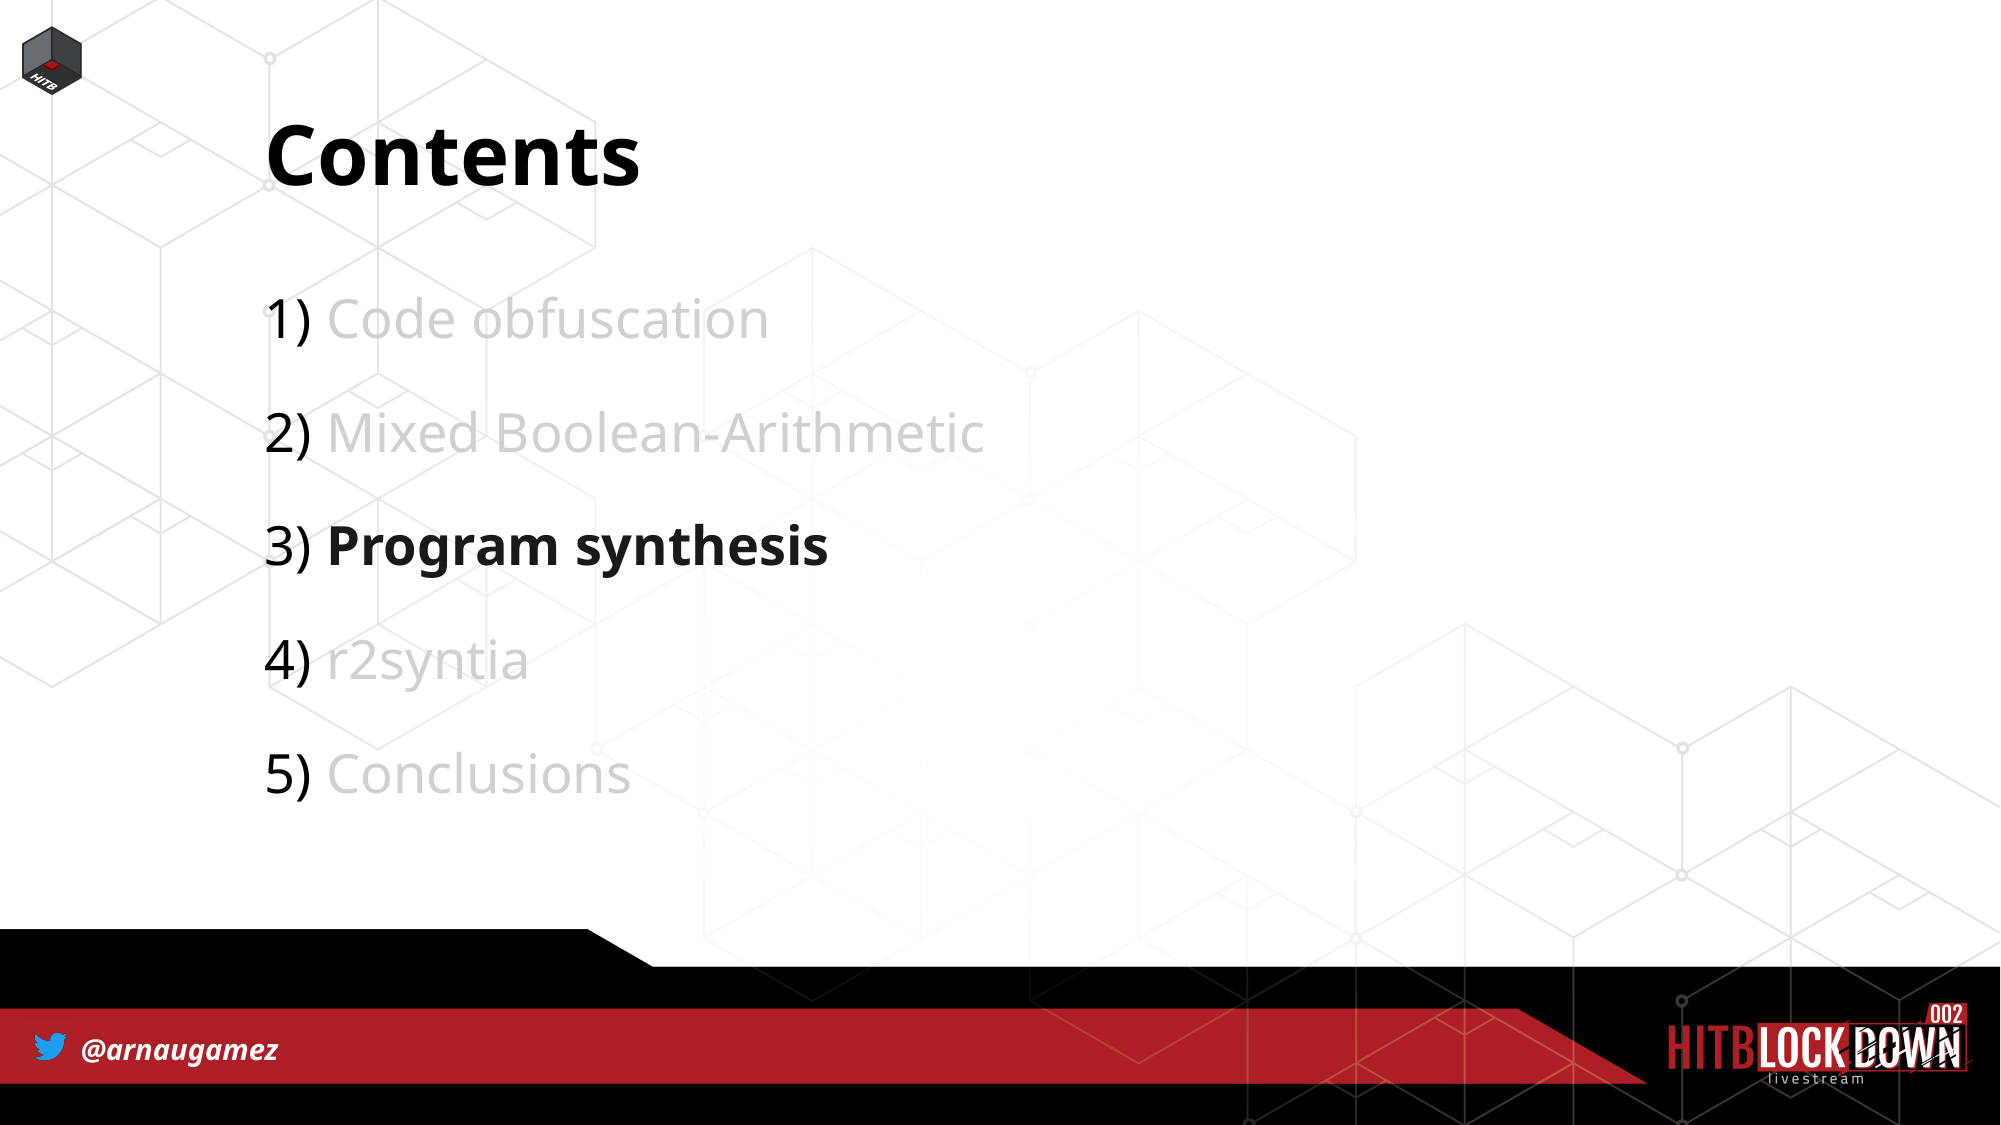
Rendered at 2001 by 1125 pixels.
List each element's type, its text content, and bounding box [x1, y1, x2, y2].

text_box Code obfuscation Mixed Boolean-Arithmetic Program synthesis r2syntia Conclusions [249, 227, 1790, 826]
picture [0, 0, 2001, 1125]
title Contents [249, 108, 1750, 210]
